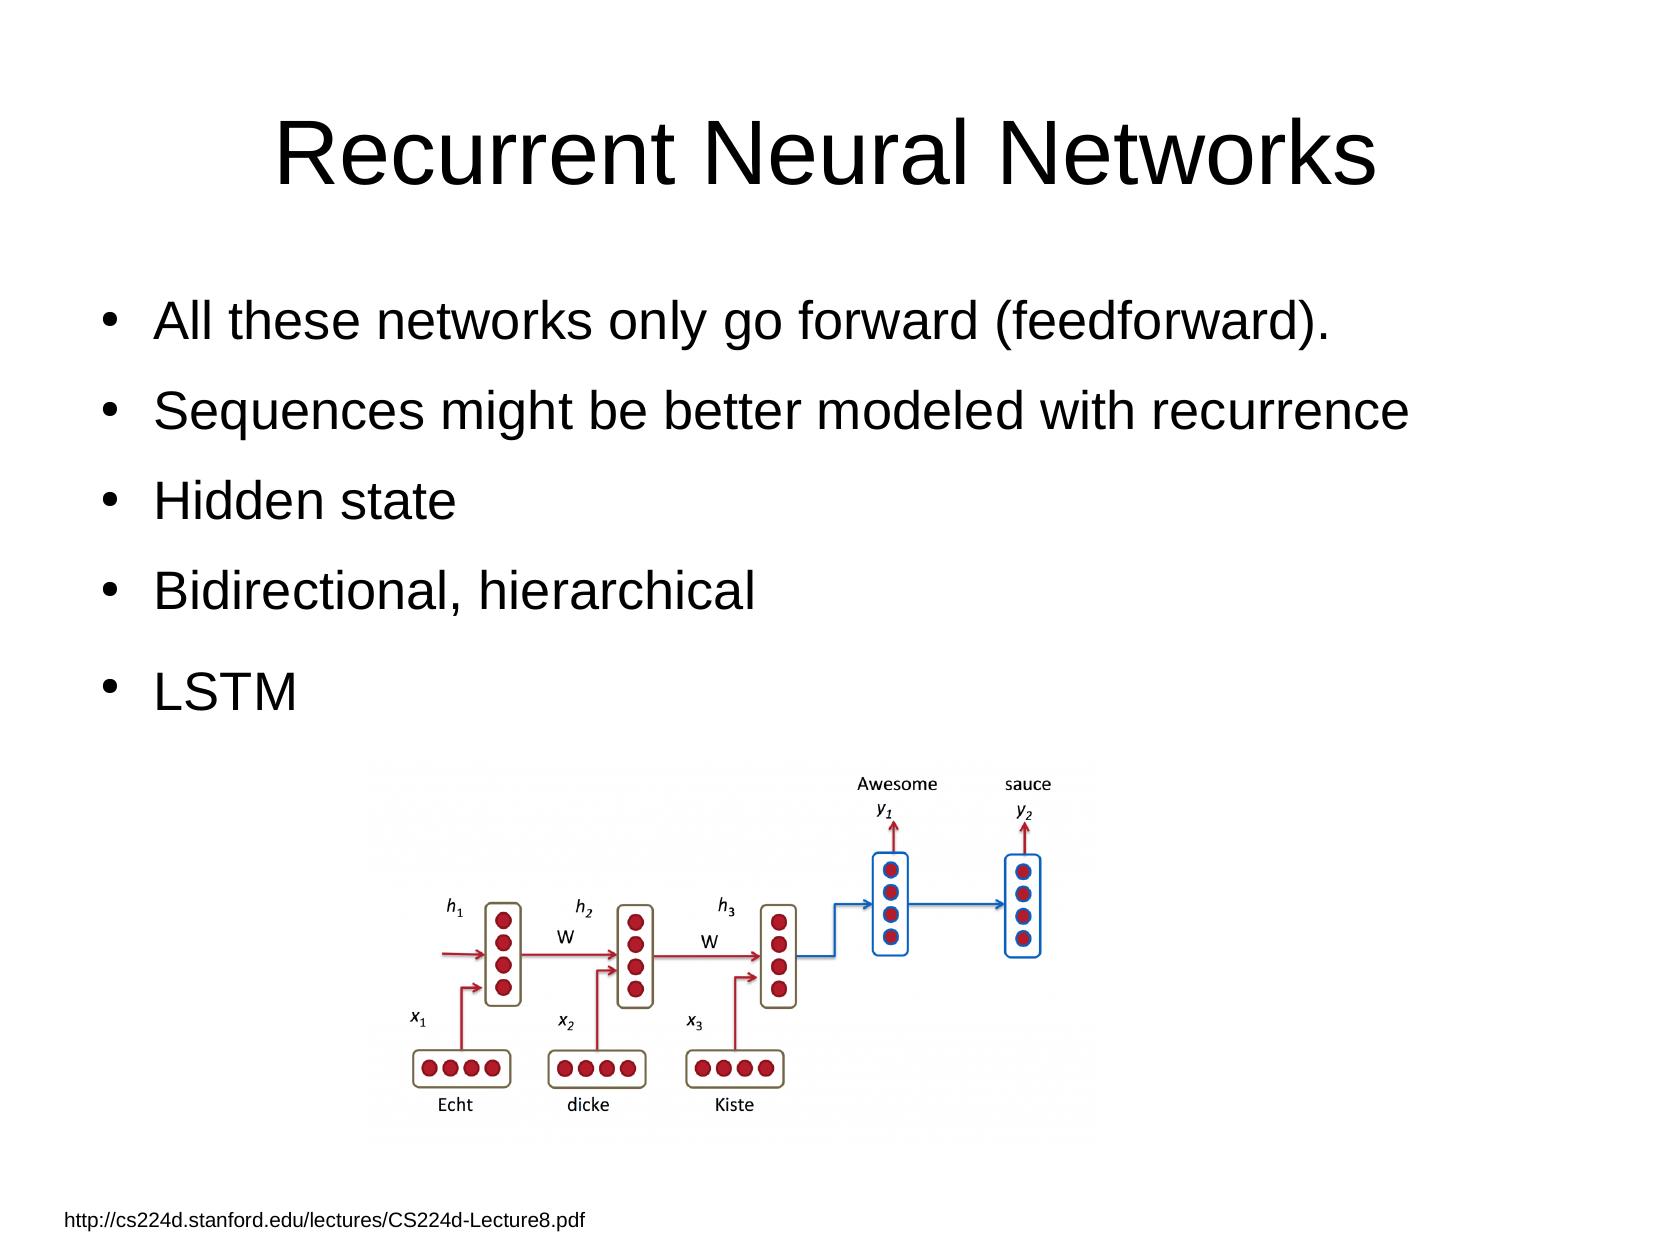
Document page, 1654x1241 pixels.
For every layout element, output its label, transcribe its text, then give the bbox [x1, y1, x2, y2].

text_box http://cs224d.stanford.edu/lectures/CS224d-Lecture8.pdf [49, 1201, 601, 1241]
list All these networks only go forward (feedforward). Sequences might be better modeled with recurrence Hidden state Bidirectional, hierarchical LSTM [82, 290, 1571, 1010]
title Recurrent Neural Networks [82, 49, 1571, 257]
picture [365, 749, 1096, 1147]
